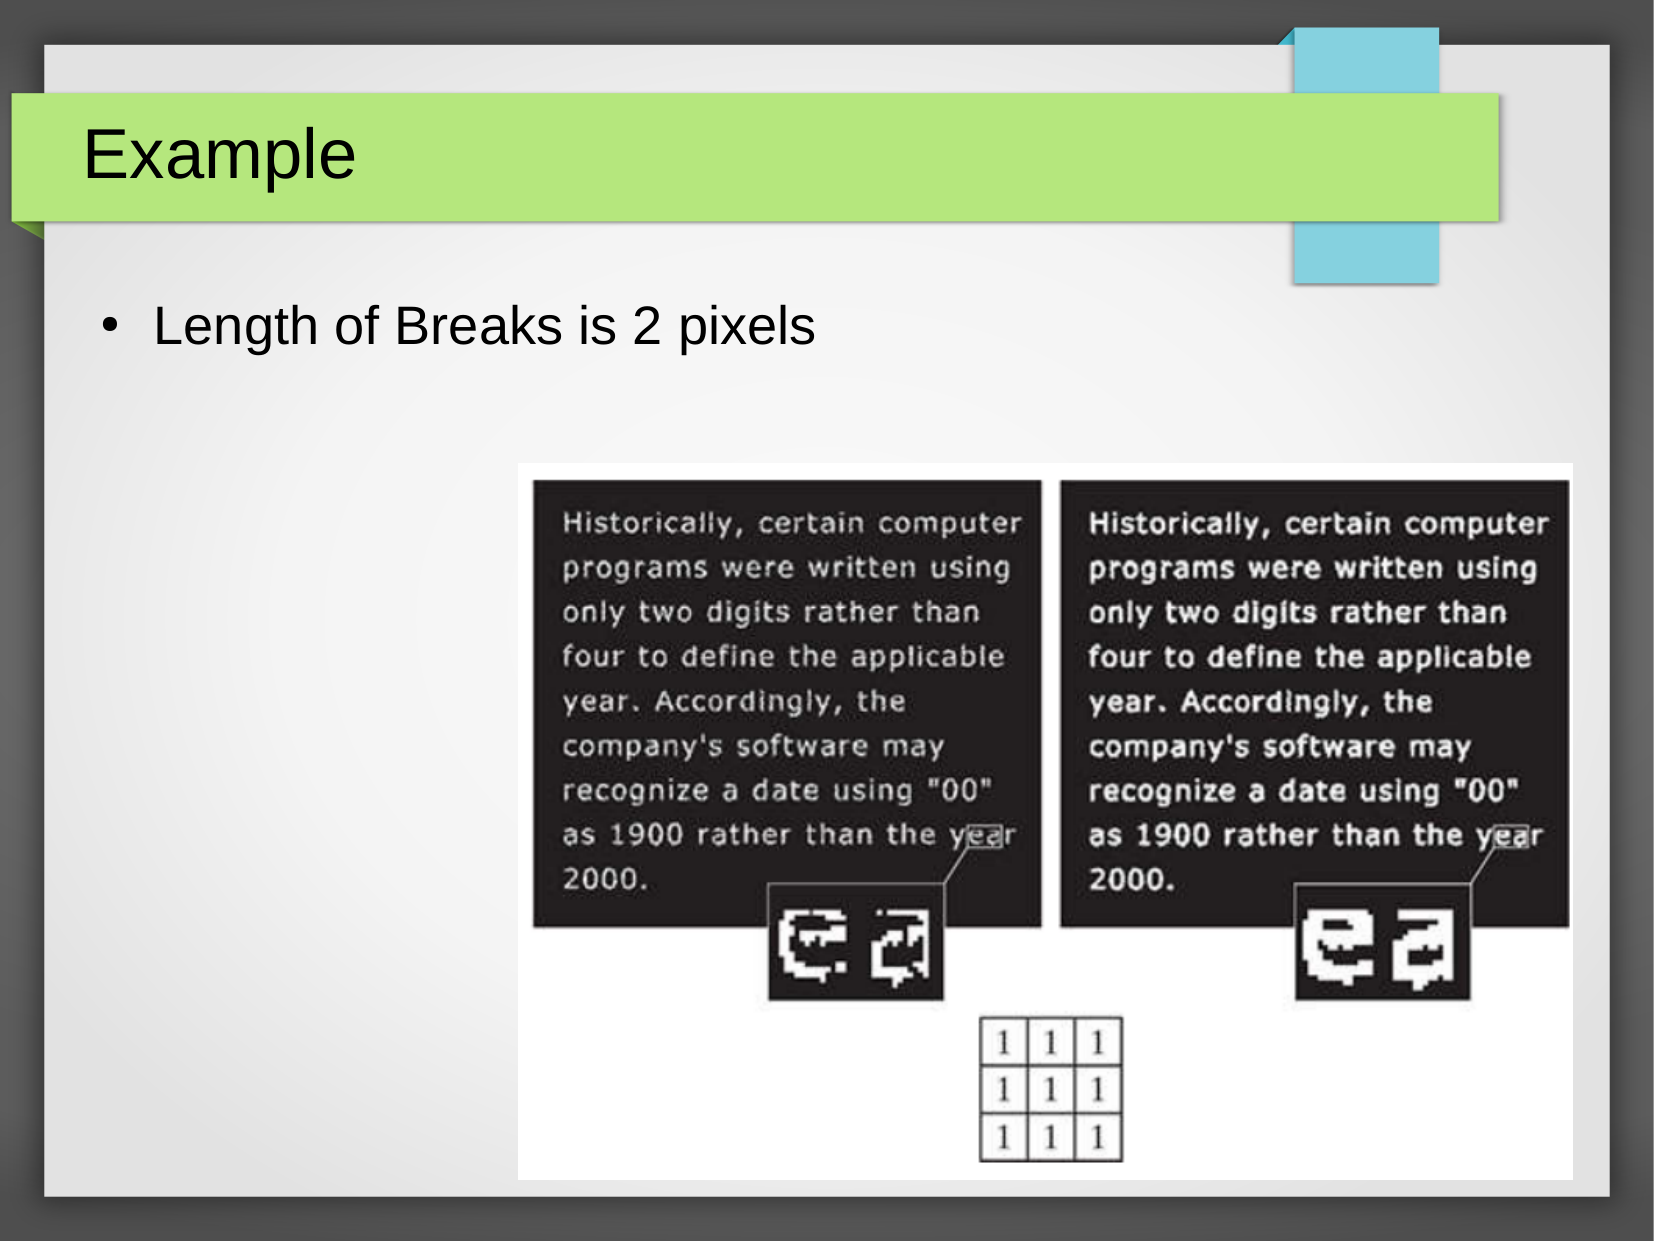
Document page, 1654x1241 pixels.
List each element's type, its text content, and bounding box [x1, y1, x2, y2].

picture [0, 0, 1654, 1241]
title Example [82, 94, 1264, 213]
list Length of Breaks is 2 pixels [82, 295, 1571, 1015]
